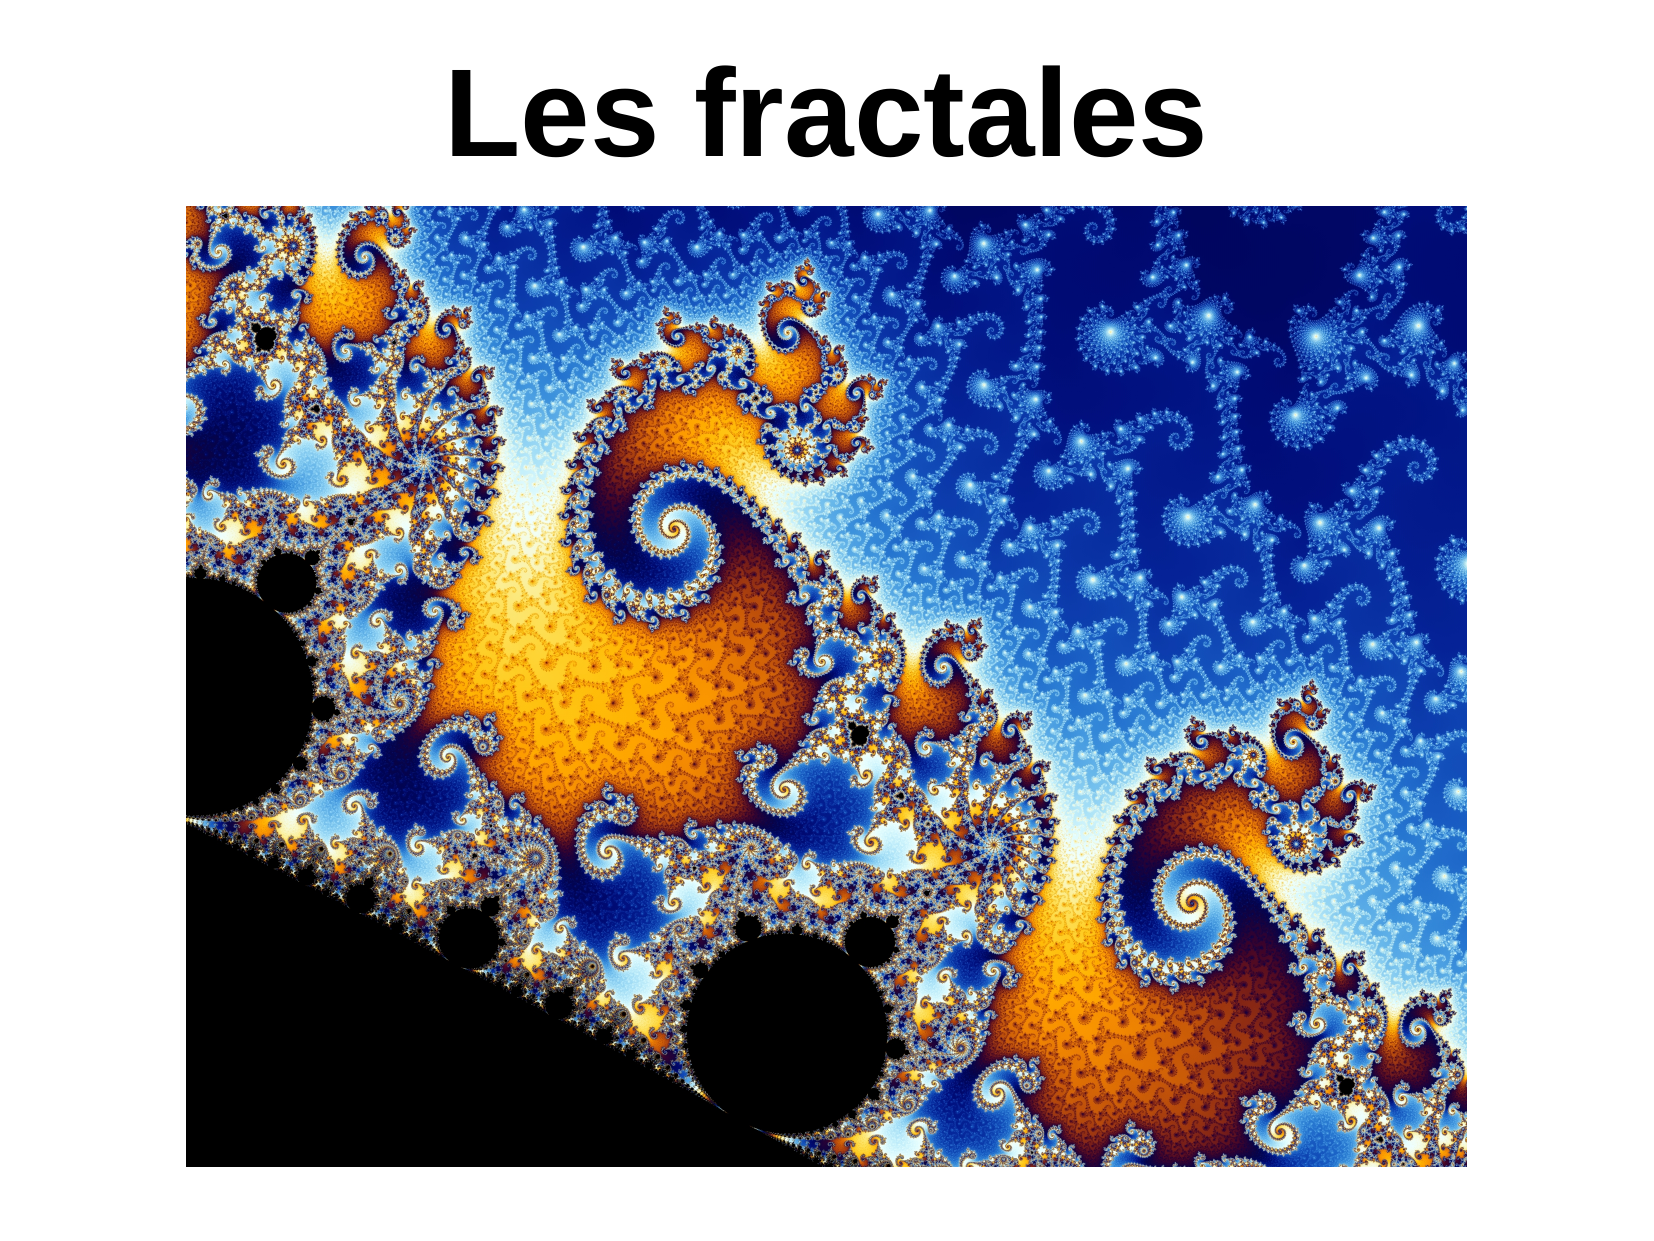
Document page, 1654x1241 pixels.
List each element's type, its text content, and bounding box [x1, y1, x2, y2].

picture [186, 206, 1467, 1167]
title Les fractales [82, 29, 1571, 198]
